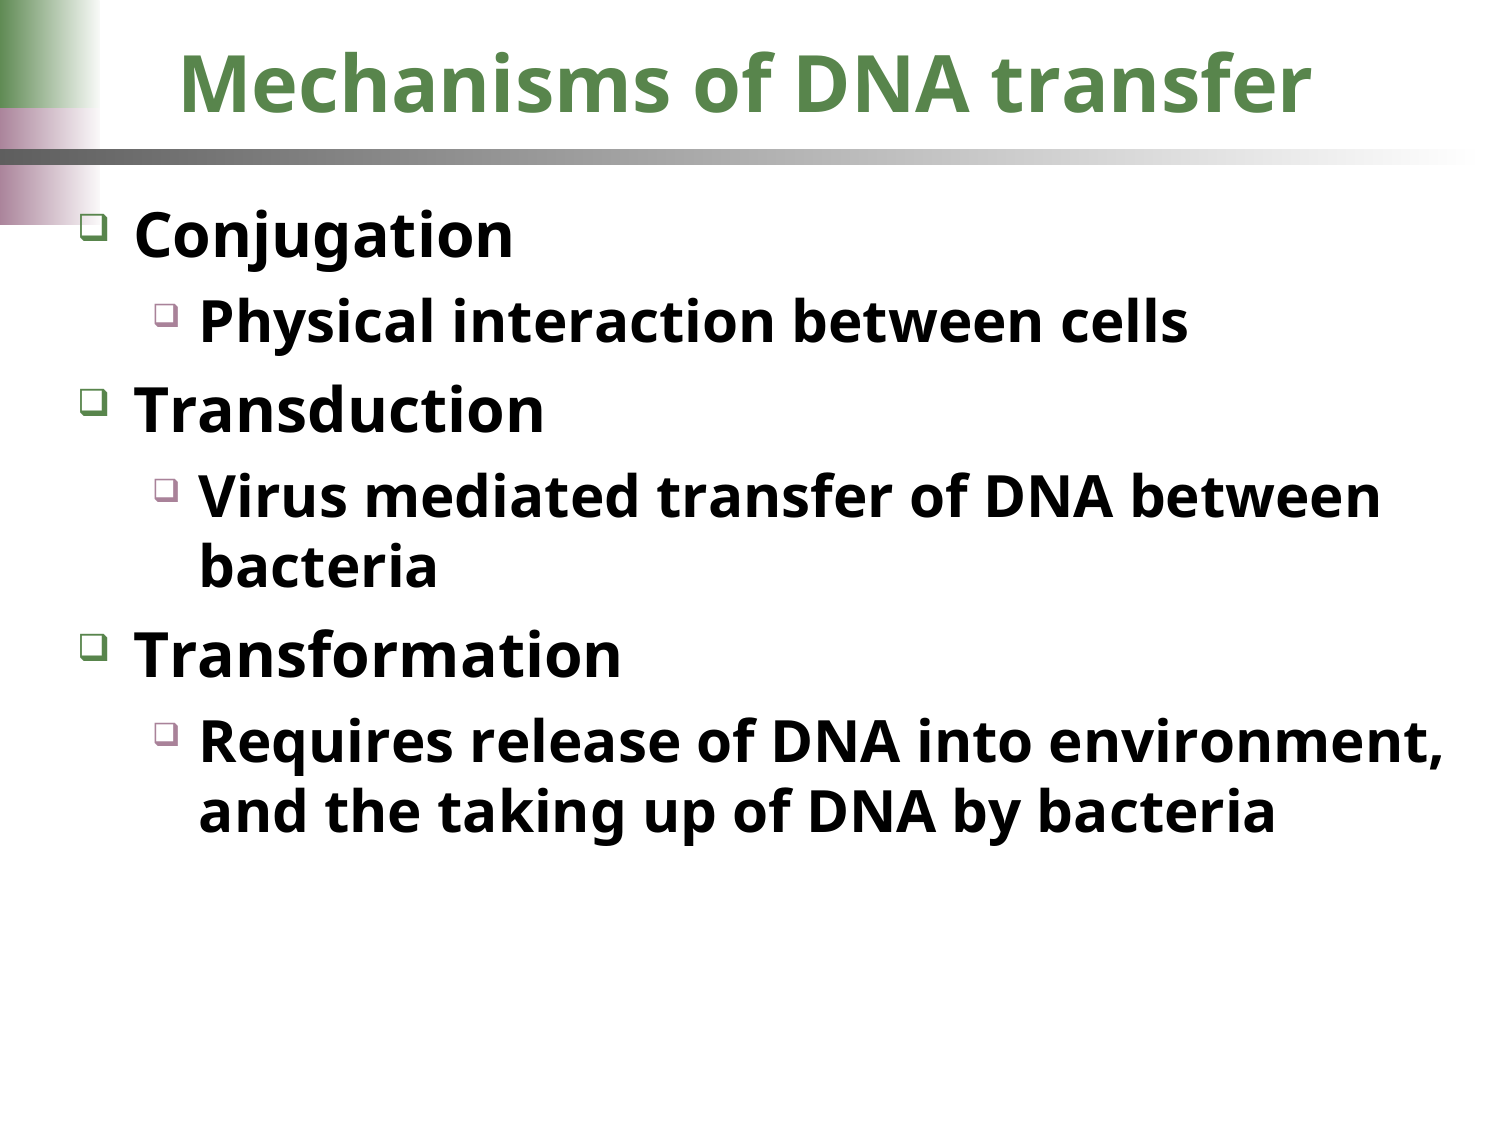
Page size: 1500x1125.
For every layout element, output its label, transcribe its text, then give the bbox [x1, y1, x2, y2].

title Mechanisms of DNA transfer [133, 24, 1359, 138]
list Conjugation Physical interaction between cells Transduction Virus mediated transfer of DNA between bacteria Transformation Requires release of DNA into environment, and the taking up of DNA by bacteria [62, 187, 1463, 1075]
